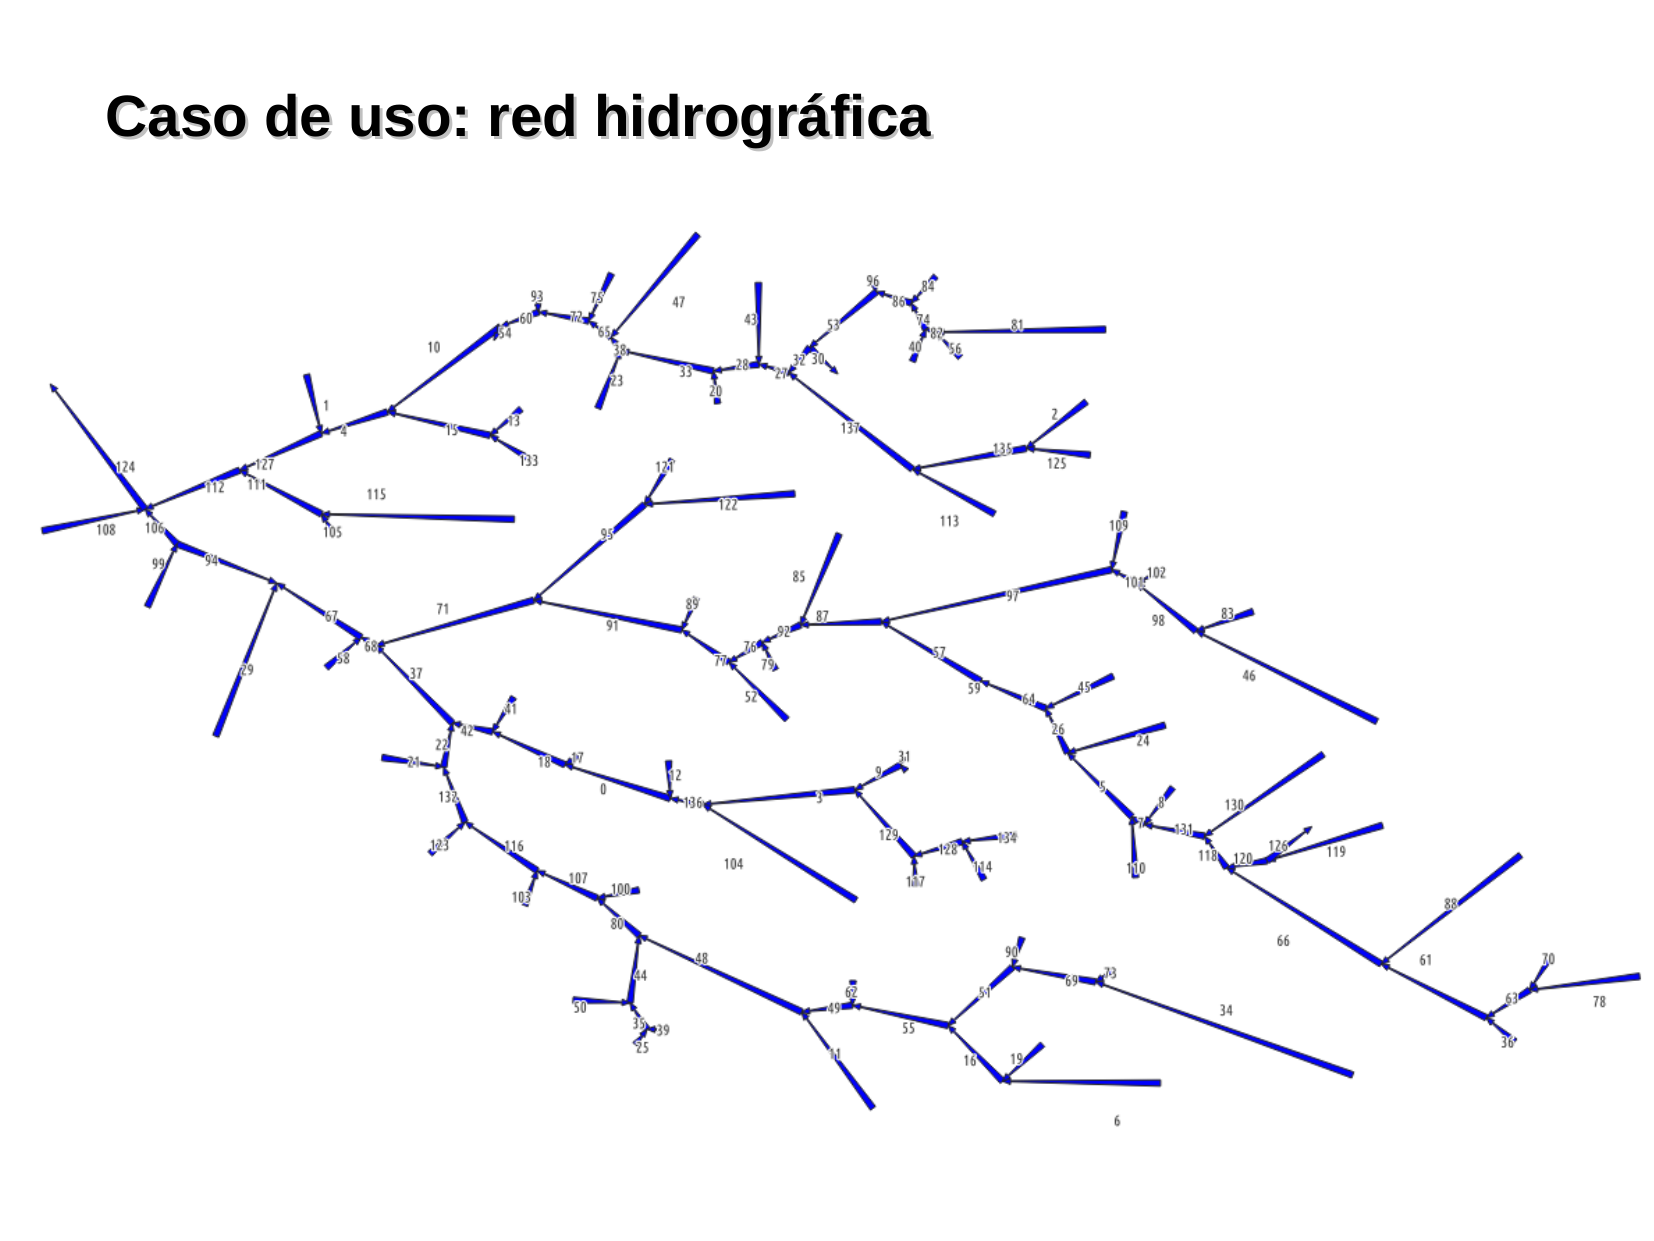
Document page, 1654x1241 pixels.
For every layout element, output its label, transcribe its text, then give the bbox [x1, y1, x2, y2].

picture [0, 203, 1654, 1134]
text_box Caso de uso: red hidrográfica [90, 76, 947, 157]
